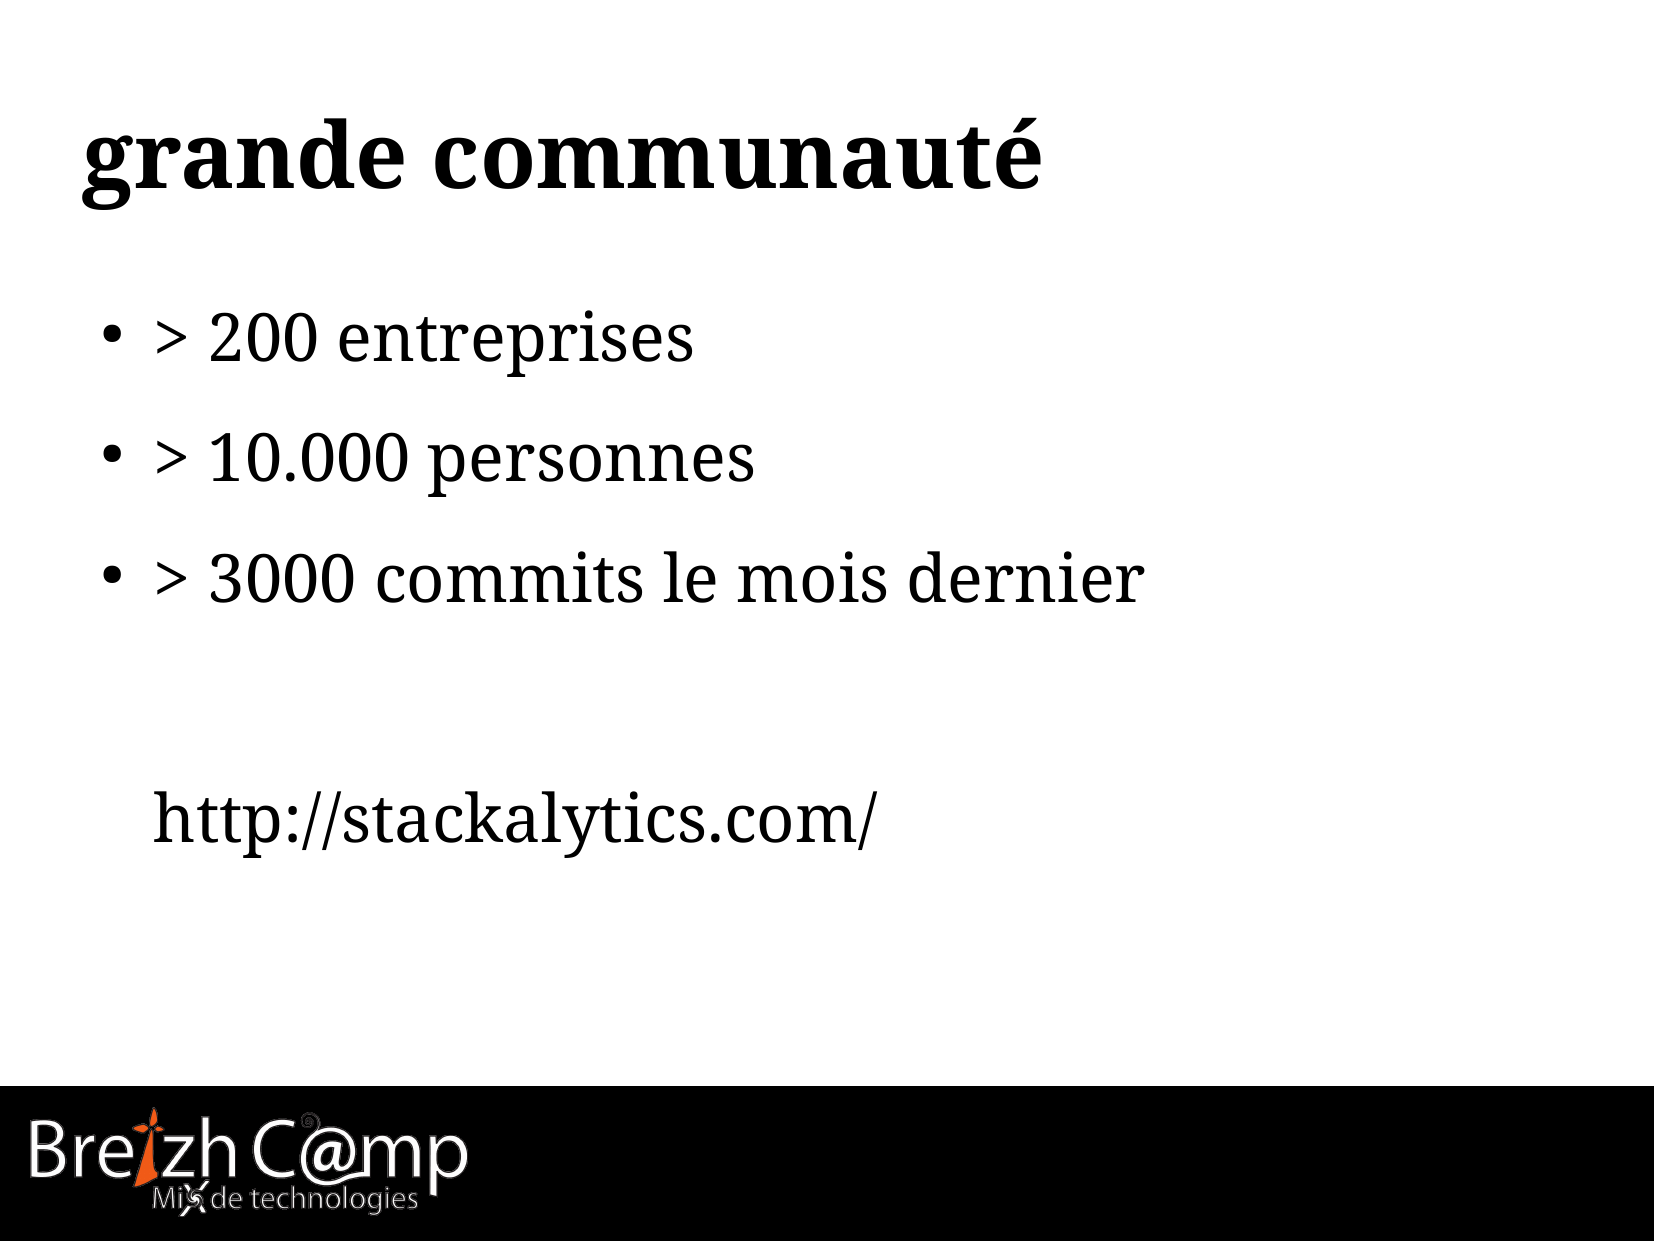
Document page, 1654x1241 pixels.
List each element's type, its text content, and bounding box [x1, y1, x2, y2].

list > 200 entreprises > 10.000 personnes > 3000 commits le mois dernier http://stackalytics.com/ [82, 290, 1538, 1010]
picture [30, 1107, 468, 1217]
title grande communauté [82, 49, 1571, 257]
